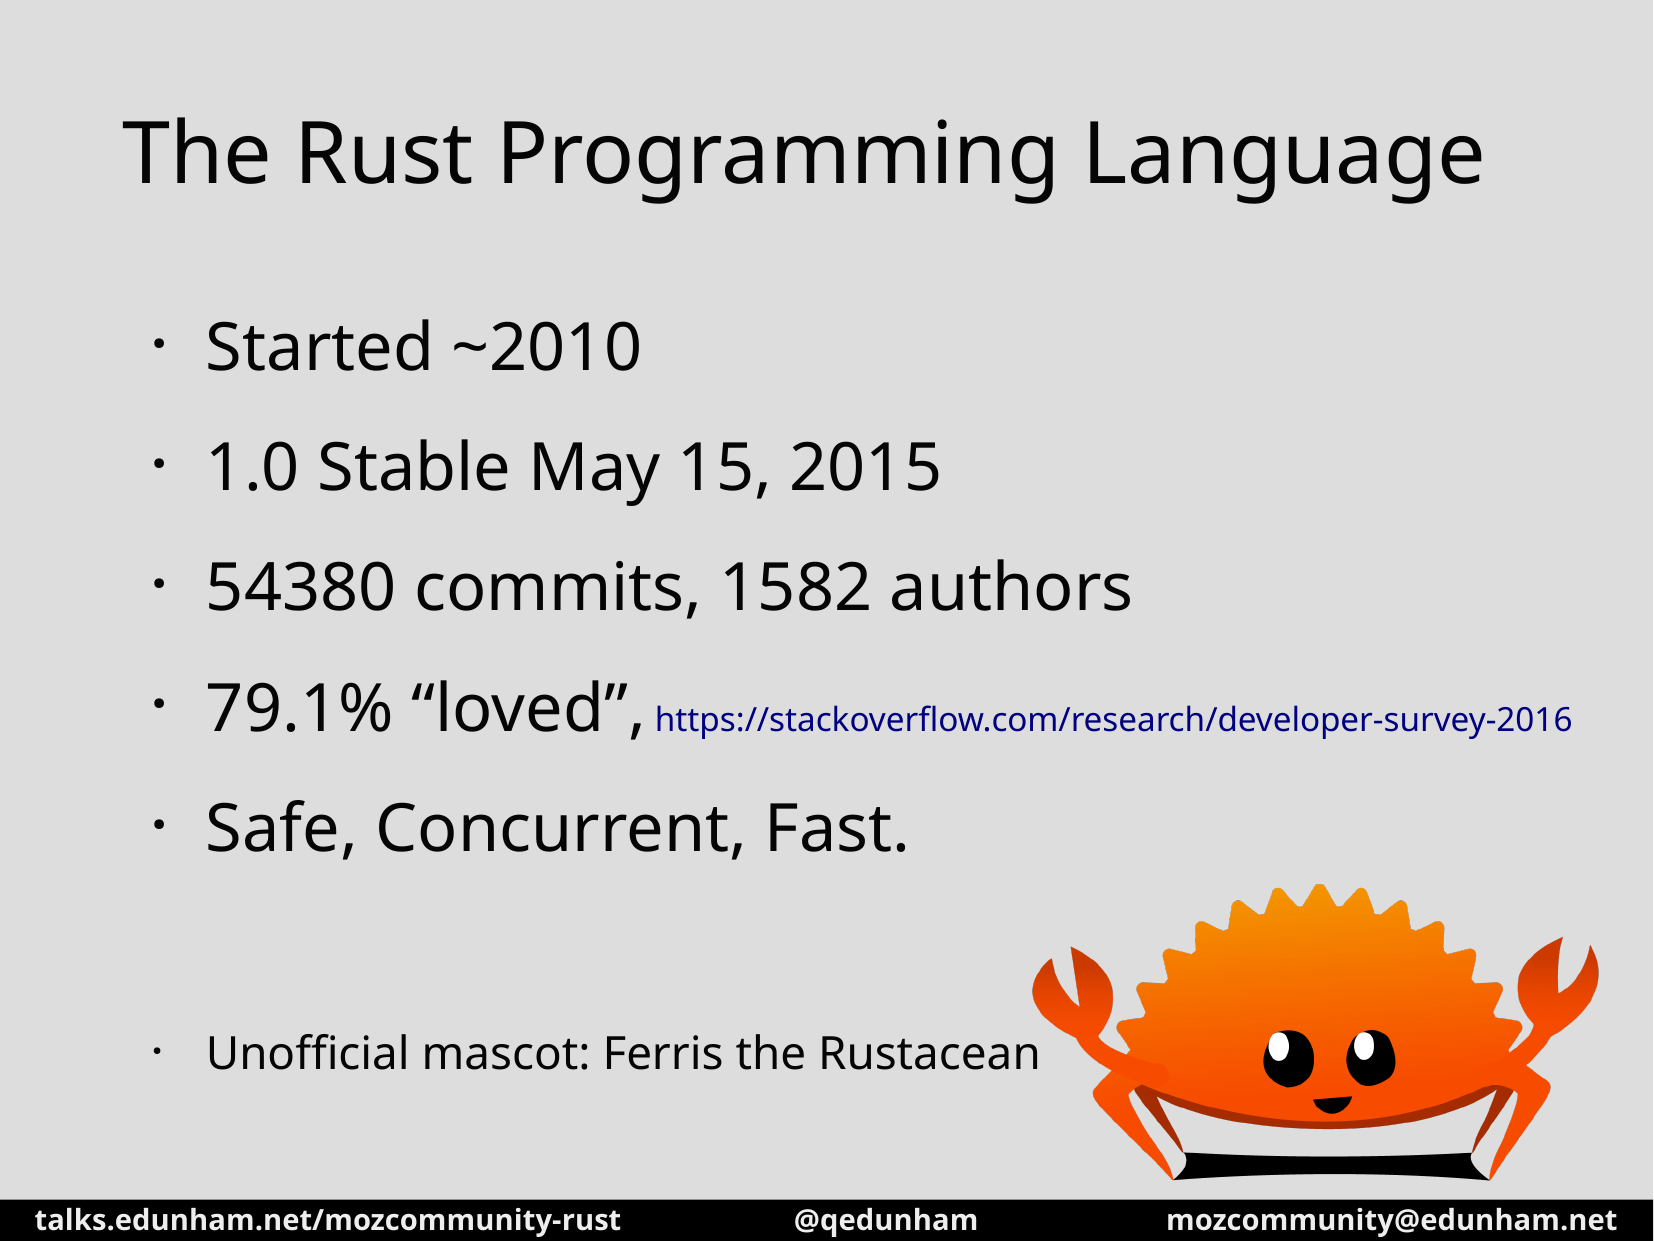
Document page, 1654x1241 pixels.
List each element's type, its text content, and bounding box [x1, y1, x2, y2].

title The Rust Programming Language [15, 47, 1594, 253]
list Started ~2010 1.0 Stable May 15, 2015 54380 commits, 1582 authors 79.1% “loved”, https://stackoverflow.com/research/developer-survey-2016 Safe, Concurrent, Fast. Unofficial mascot: Ferris the Rustacean [135, 299, 1595, 1171]
picture [1026, 840, 1606, 1227]
